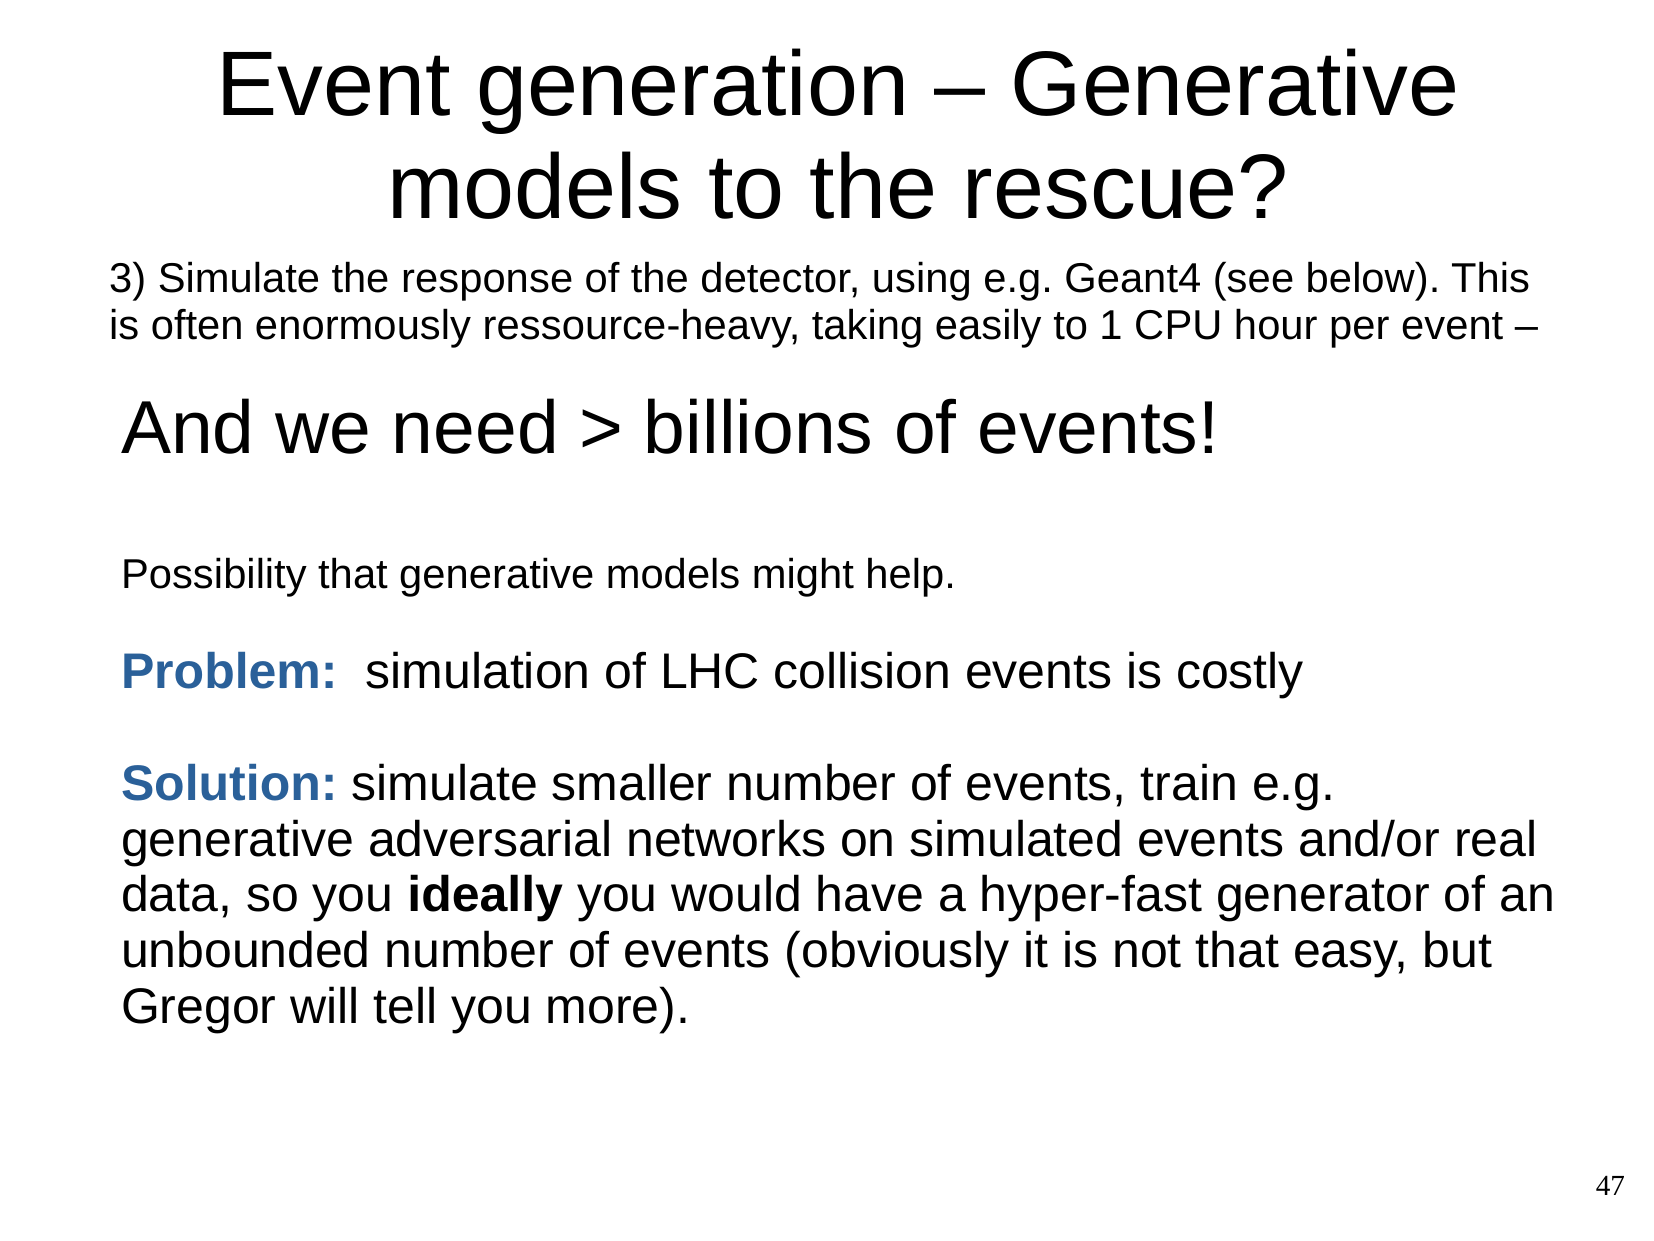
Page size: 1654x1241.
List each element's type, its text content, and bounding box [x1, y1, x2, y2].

text_box And we need > billions of events! [106, 378, 1630, 562]
text_box 3) Simulate the response of the detector, using e.g. Geant4 (see below). This is often enormously ressource-heavy, taking easily to 1 CPU hour per event – [94, 247, 1583, 356]
text_box Possibility that generative models might help. Problem: simulation of LHC collision events is costly Solution: simulate smaller number of events, train e.g. generative adversarial networks on simulated events and/or real data, so you ideally you would have a hyper-fast generator of an unbounded number of events (obviously it is not that easy, but Gregor will tell you more). [106, 543, 1583, 1042]
title Event generation – Generative models to the rescue? [94, 0, 1583, 247]
